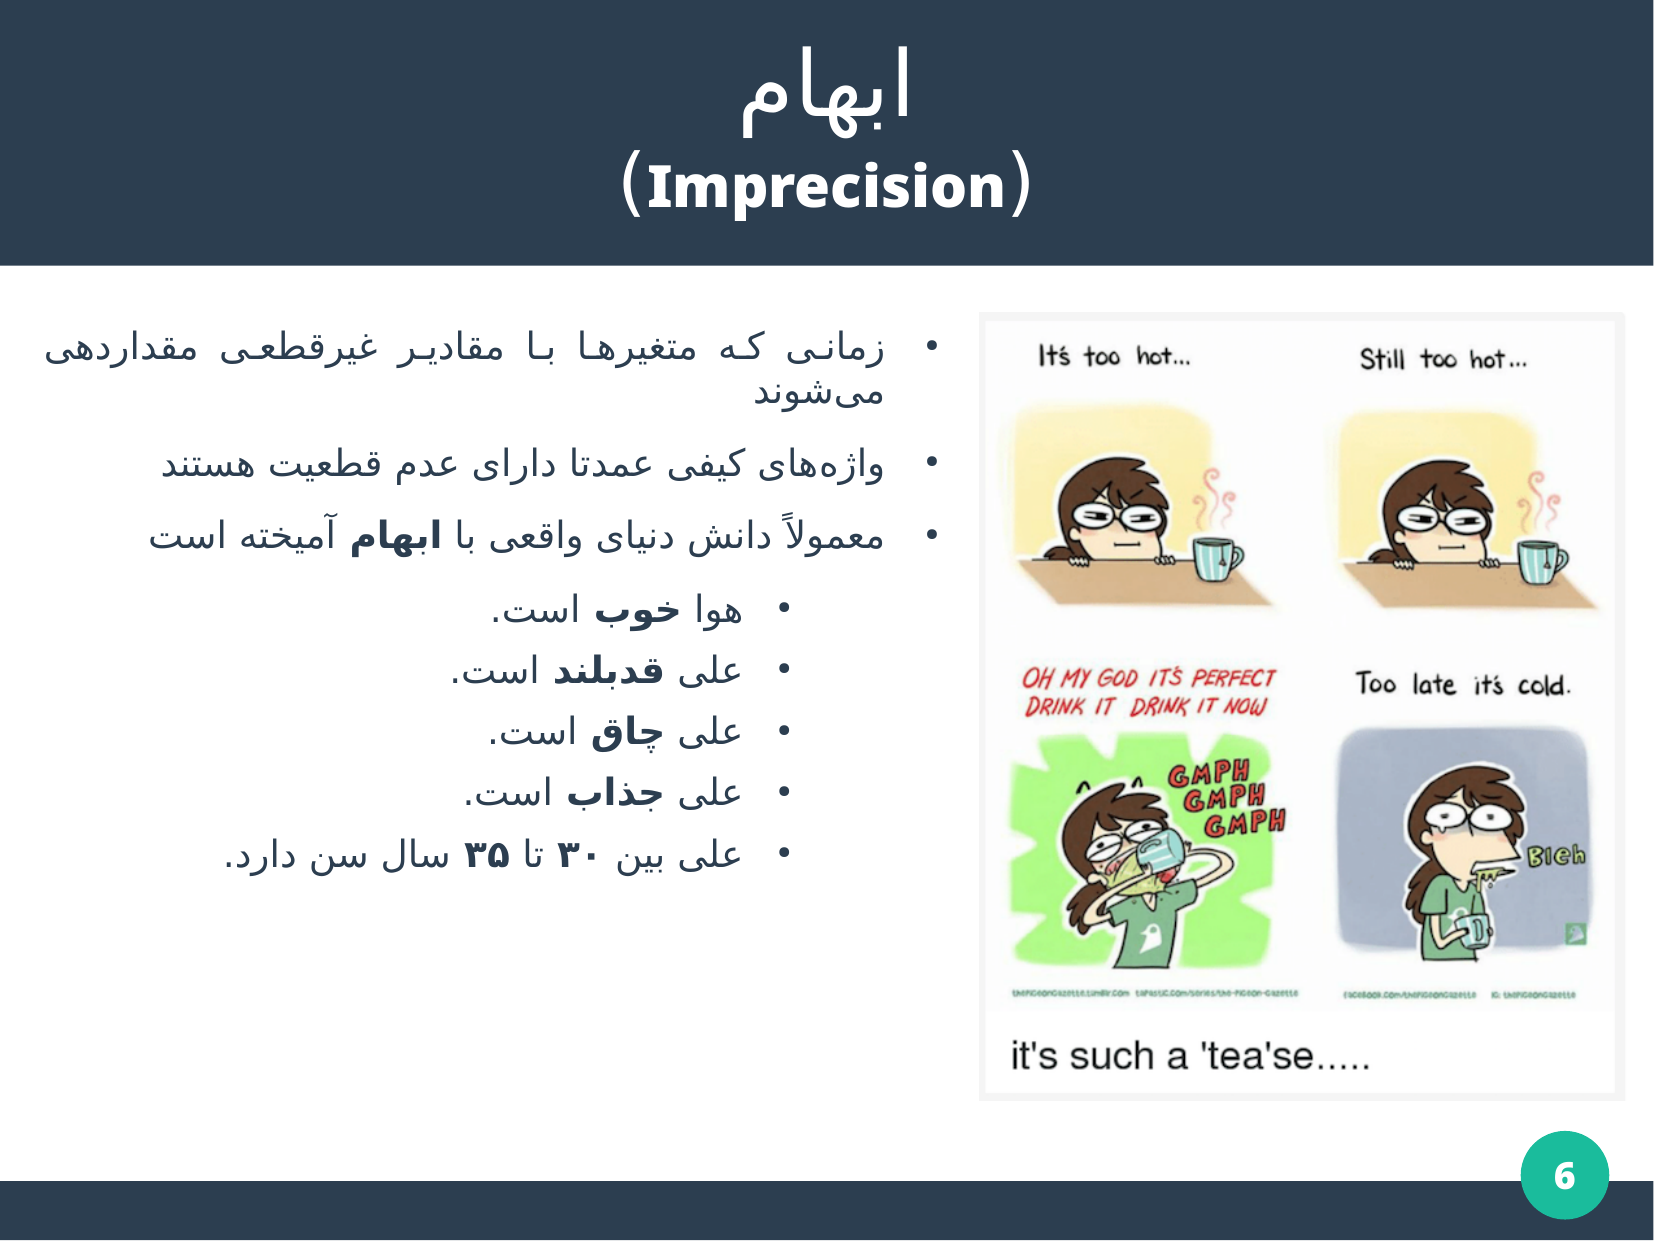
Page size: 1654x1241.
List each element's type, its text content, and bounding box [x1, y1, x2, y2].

list زمانی که متغیرها با مقادیر غیرقطعی مقداردهی می‌شوند واژه‌های کیفی عمدتا دارای عدم قطعیت هستند معمولاً دانش دنیای واقعی با ابهام آمیخته است هوا خوب است. علی قدبلند است. علی چاق است. علی جذاب است. علی بین ۳۰ تا ۳۵ سال سن دارد. [35, 324, 957, 1152]
title ابهام (Imprecision) [59, 49, 1595, 207]
picture [979, 312, 1628, 1101]
